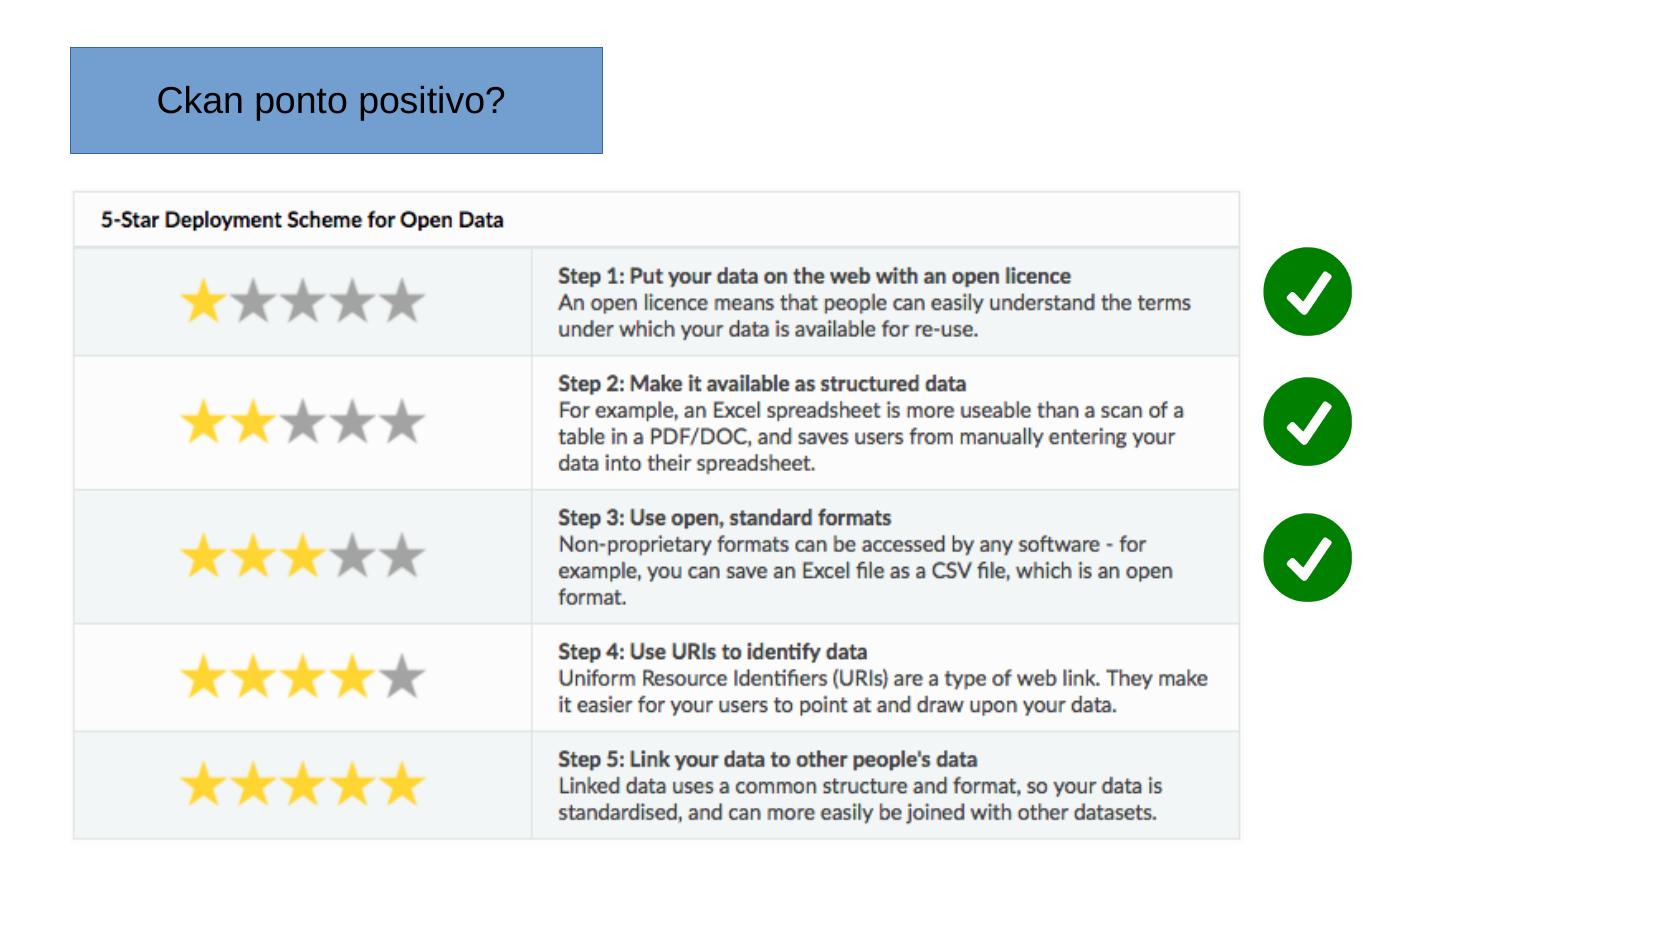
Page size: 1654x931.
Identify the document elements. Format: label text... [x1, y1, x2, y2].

picture [70, 188, 1244, 845]
picture [1263, 247, 1352, 336]
picture [1263, 377, 1352, 466]
picture [1263, 513, 1352, 602]
text_box Ckan ponto positivo? [70, 47, 603, 154]
